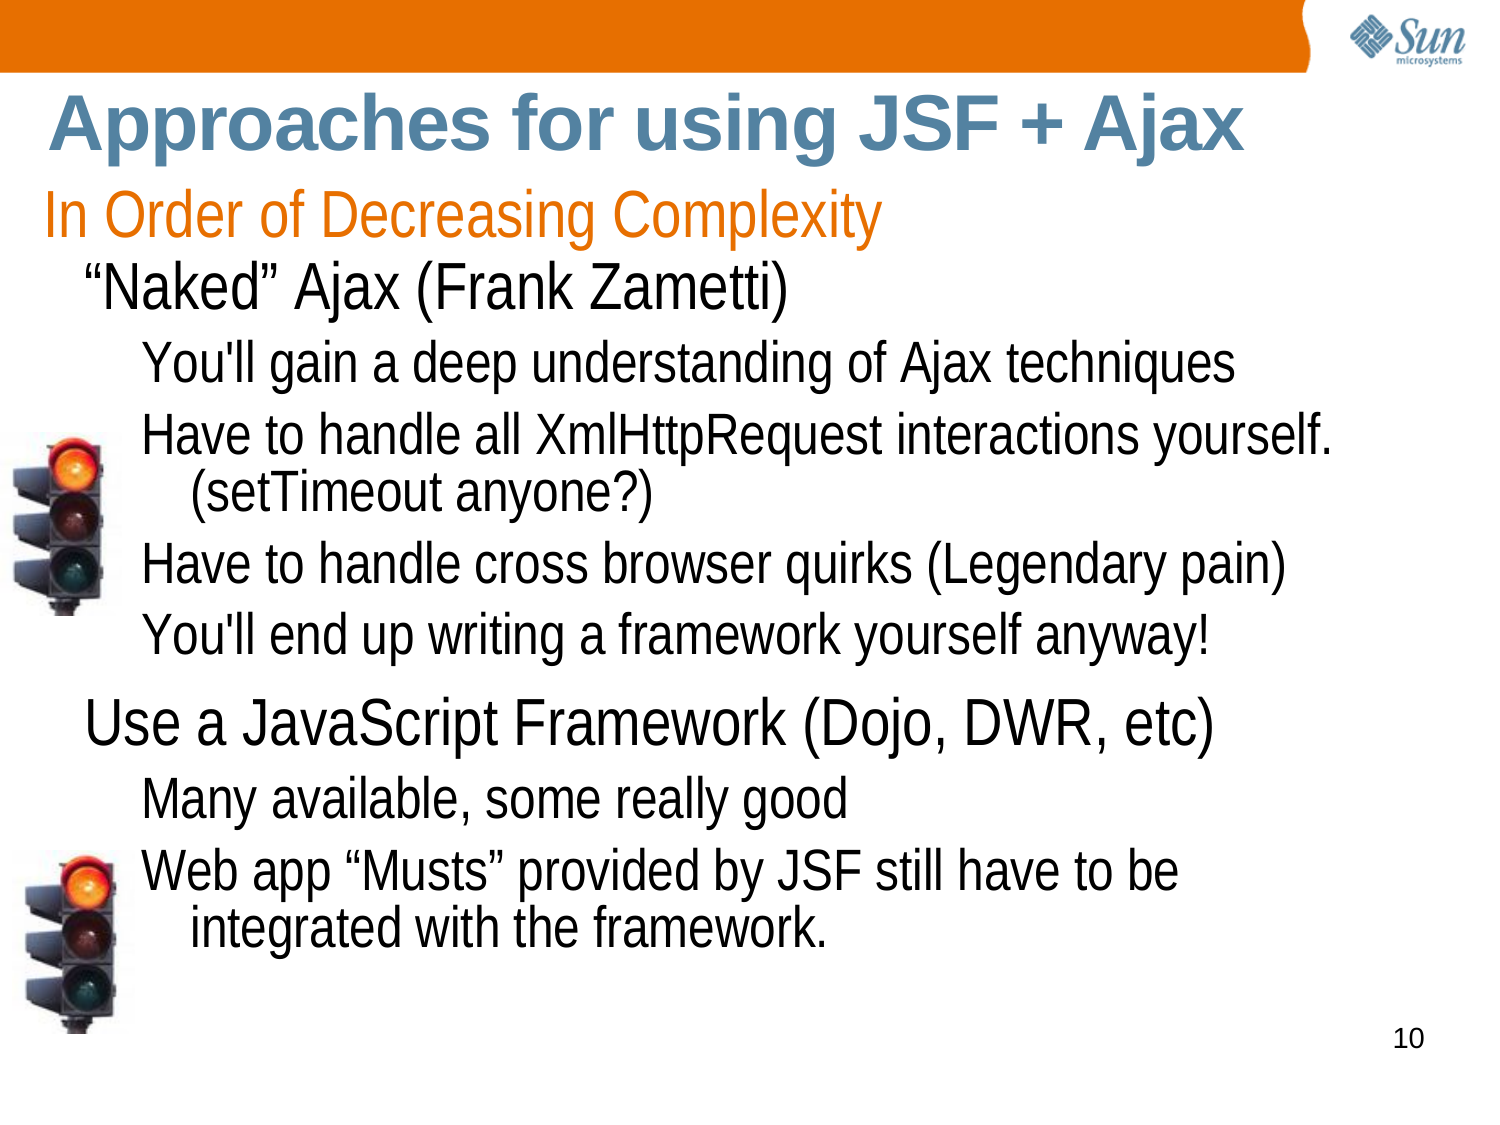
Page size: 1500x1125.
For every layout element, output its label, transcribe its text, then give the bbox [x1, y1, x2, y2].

title Approaches for using JSF + Ajax [48, 86, 1410, 191]
picture [12, 850, 135, 1034]
picture [0, 432, 122, 616]
picture [0, 0, 1500, 75]
list “Naked” Ajax (Frank Zametti) You'll gain a deep understanding of Ajax techniques Have to handle all XmlHttpRequest interactions yourself. (setTimeout anyone?) Have to handle cross browser quirks (Legendary pain) You'll end up writing a framework yourself anyway! Use a JavaScript Framework (Dojo, DWR, etc) Many available, some really good Web app “Musts” provided by JSF still have to be integrated with the framework. [64, 257, 1402, 1017]
text_box In Order of Decreasing Complexity [43, 185, 1311, 263]
